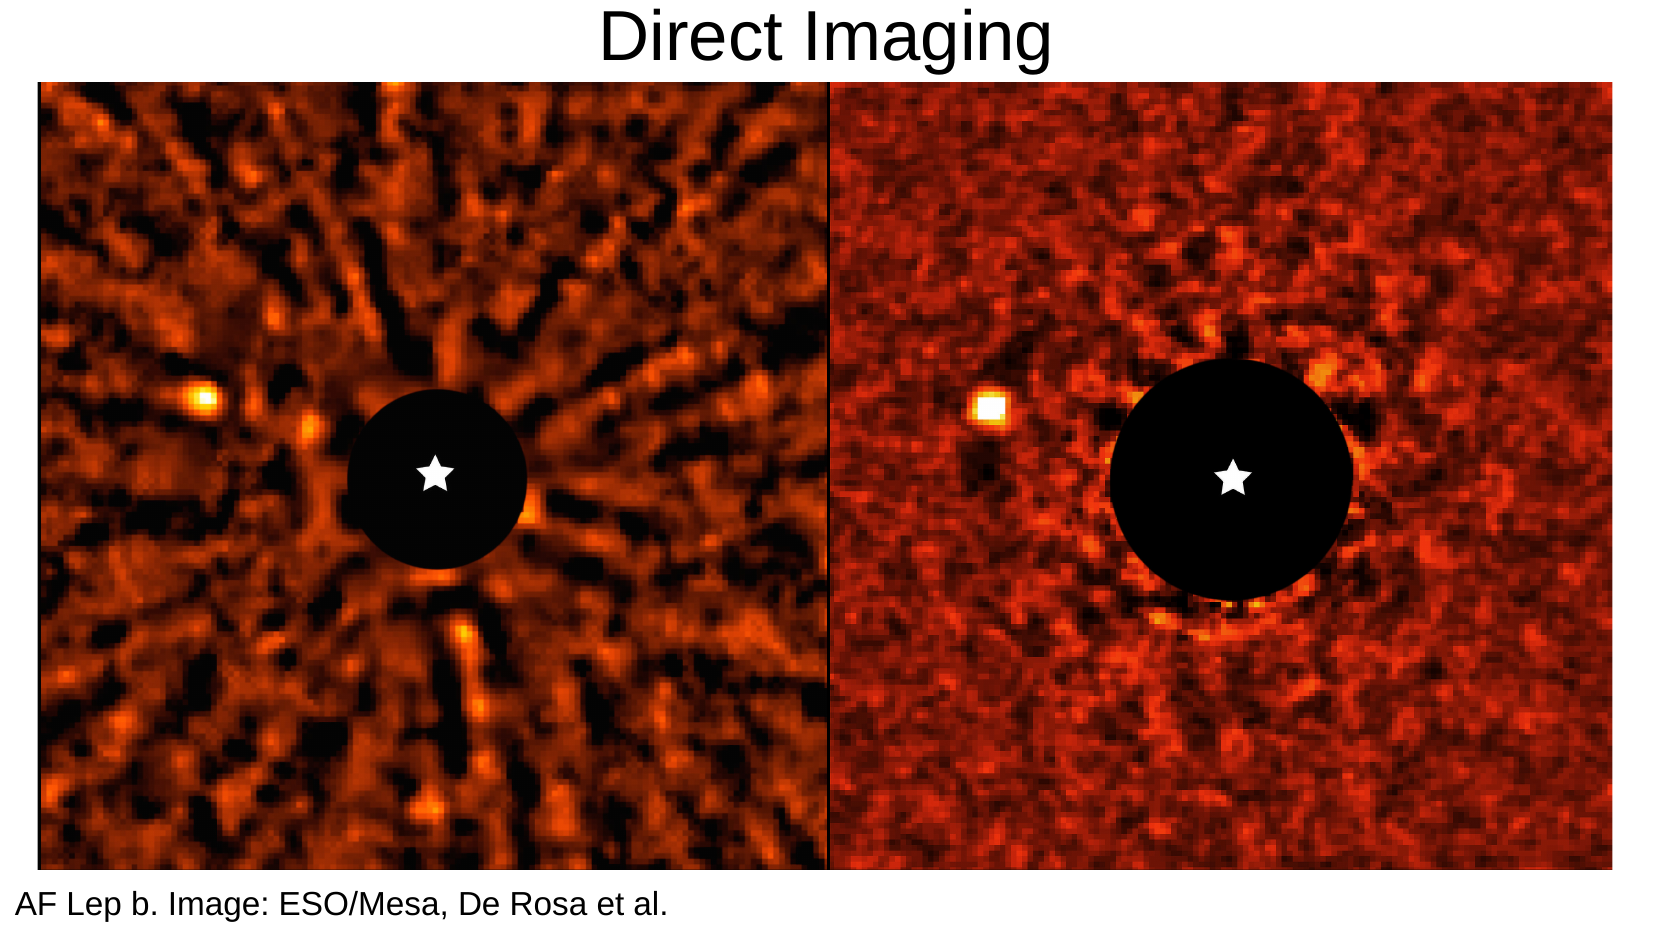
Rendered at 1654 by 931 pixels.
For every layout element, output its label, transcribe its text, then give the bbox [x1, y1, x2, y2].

text_box AF Lep b. Image: ESO/Mesa, De Rosa et al. [0, 878, 1417, 931]
title Direct Imaging [0, 0, 1654, 76]
picture [37, 82, 1613, 870]
